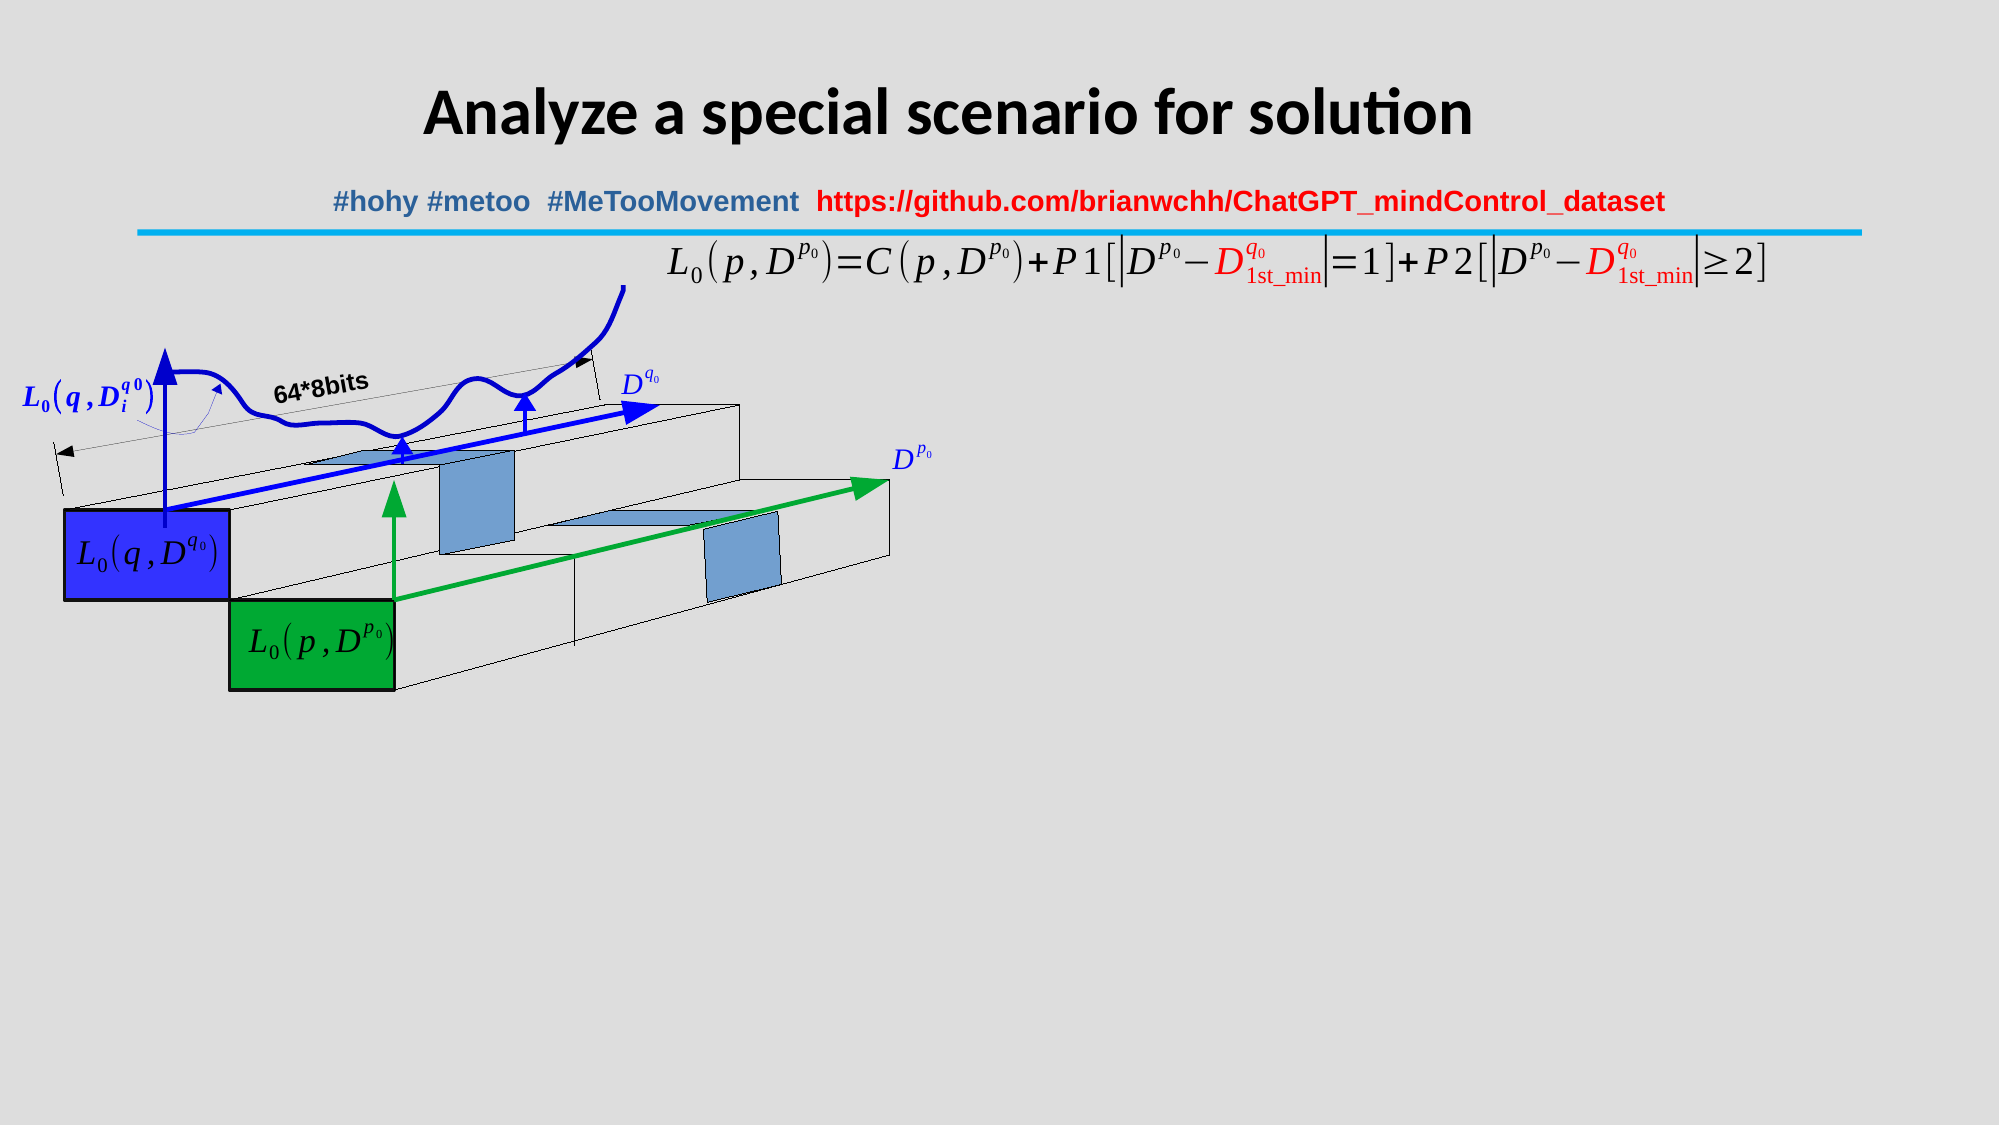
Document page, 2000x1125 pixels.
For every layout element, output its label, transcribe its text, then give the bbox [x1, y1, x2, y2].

text_box [412, 450, 431, 454]
chart [613, 363, 666, 401]
text_box [394, 450, 515, 555]
chart [69, 527, 225, 577]
chart [394, 615, 402, 665]
chart [15, 375, 161, 417]
chart [660, 232, 1774, 290]
text_box Analyze a special scenario for solution [415, 59, 1499, 155]
text_box [304, 450, 401, 465]
text_box [548, 510, 751, 526]
text_box [64, 511, 394, 691]
text_box [703, 511, 782, 603]
text_box #hohy #metoo #MeTooMovement https://github.com/brianwchh/ChatGPT_mindControl_dataset [0, 177, 2000, 225]
chart [885, 438, 939, 476]
